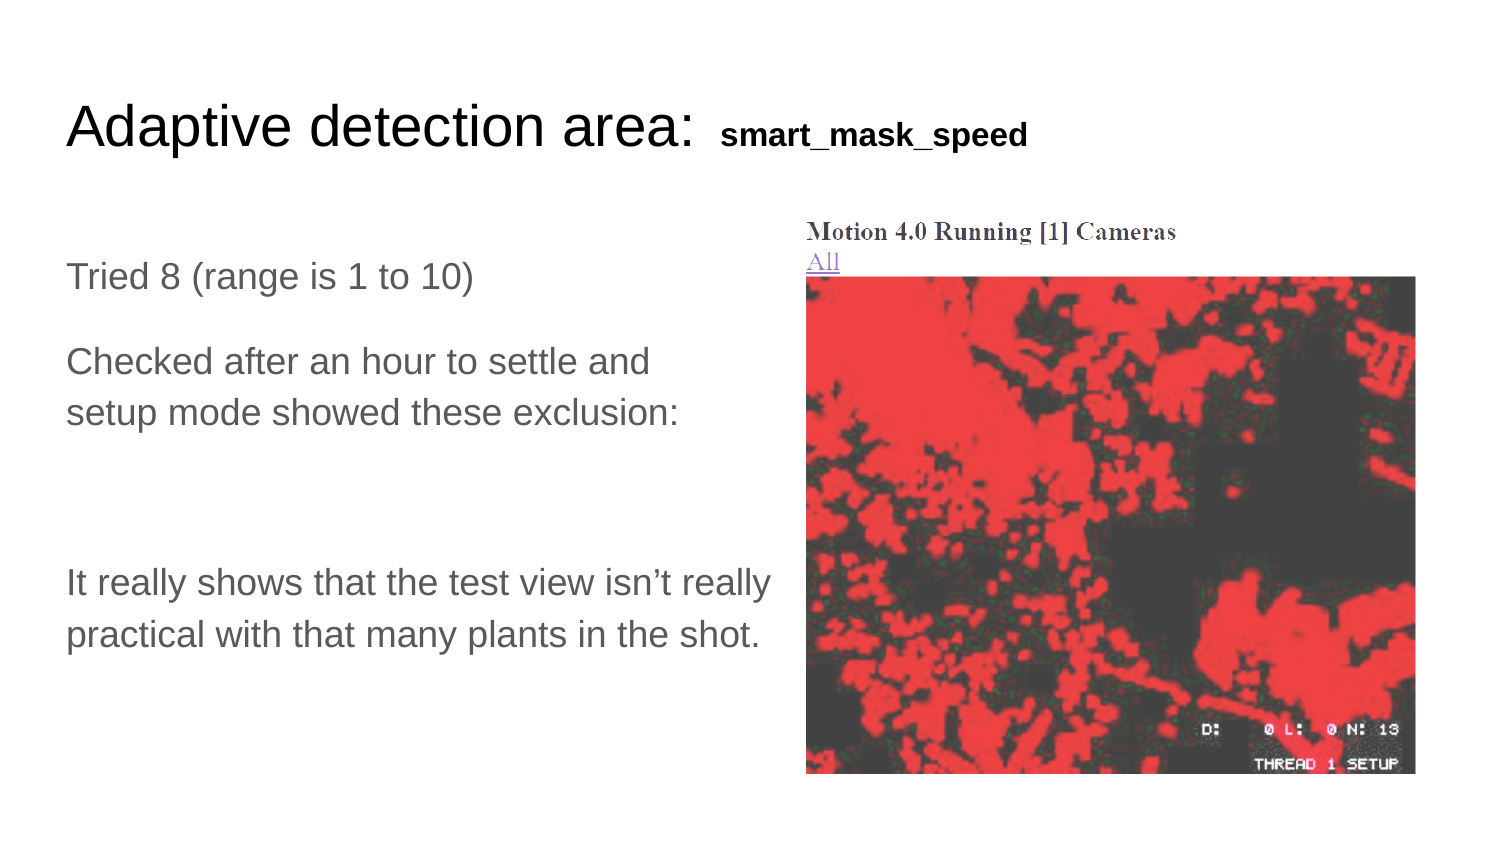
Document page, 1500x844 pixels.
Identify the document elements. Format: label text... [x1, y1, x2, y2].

title Adaptive detection area: smart_mask_speed [51, 72, 1449, 167]
picture [801, 222, 1425, 783]
list Tried 8 (range is 1 to 10) Checked after an hour to settle and setup mode showed these exclusion: It really shows that the test view isn’t really practical with that many plants in the shot. [51, 189, 1449, 750]
